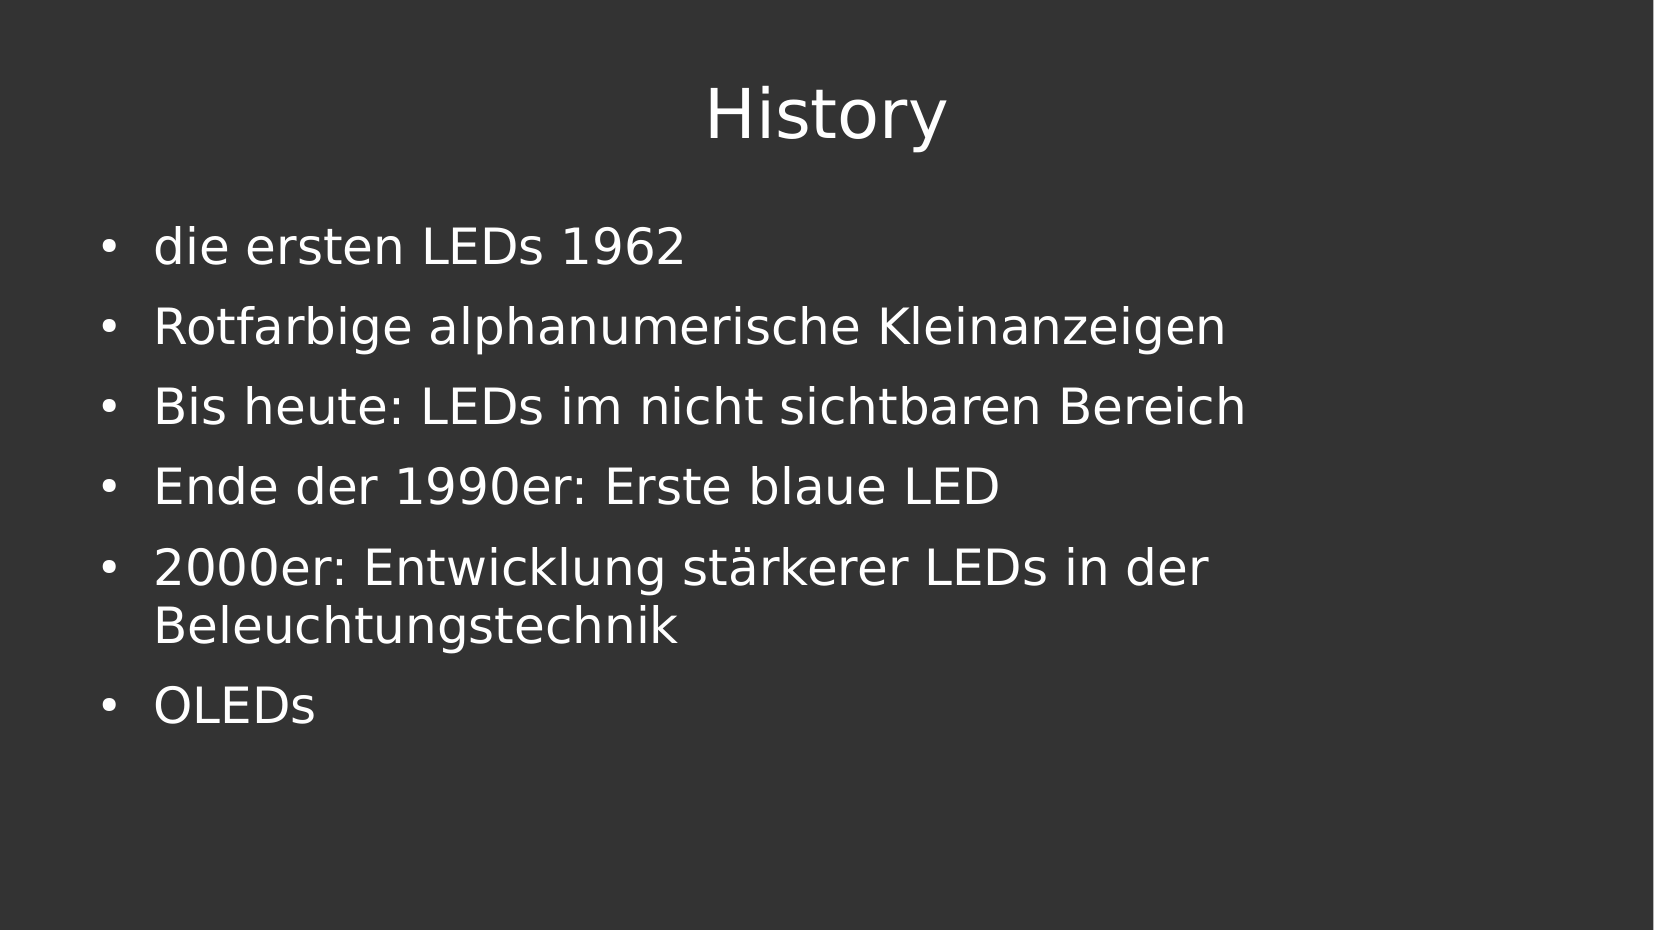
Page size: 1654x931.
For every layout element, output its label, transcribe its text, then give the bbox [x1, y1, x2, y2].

title History [82, 37, 1571, 193]
list die ersten LEDs 1962 Rotfarbige alphanumerische Kleinanzeigen Bis heute: LEDs im nicht sichtbaren Bereich Ende der 1990er: Erste blaue LED 2000er: Entwicklung stärkerer LEDs in der Beleuchtungstechnik OLEDs [82, 217, 1571, 758]
